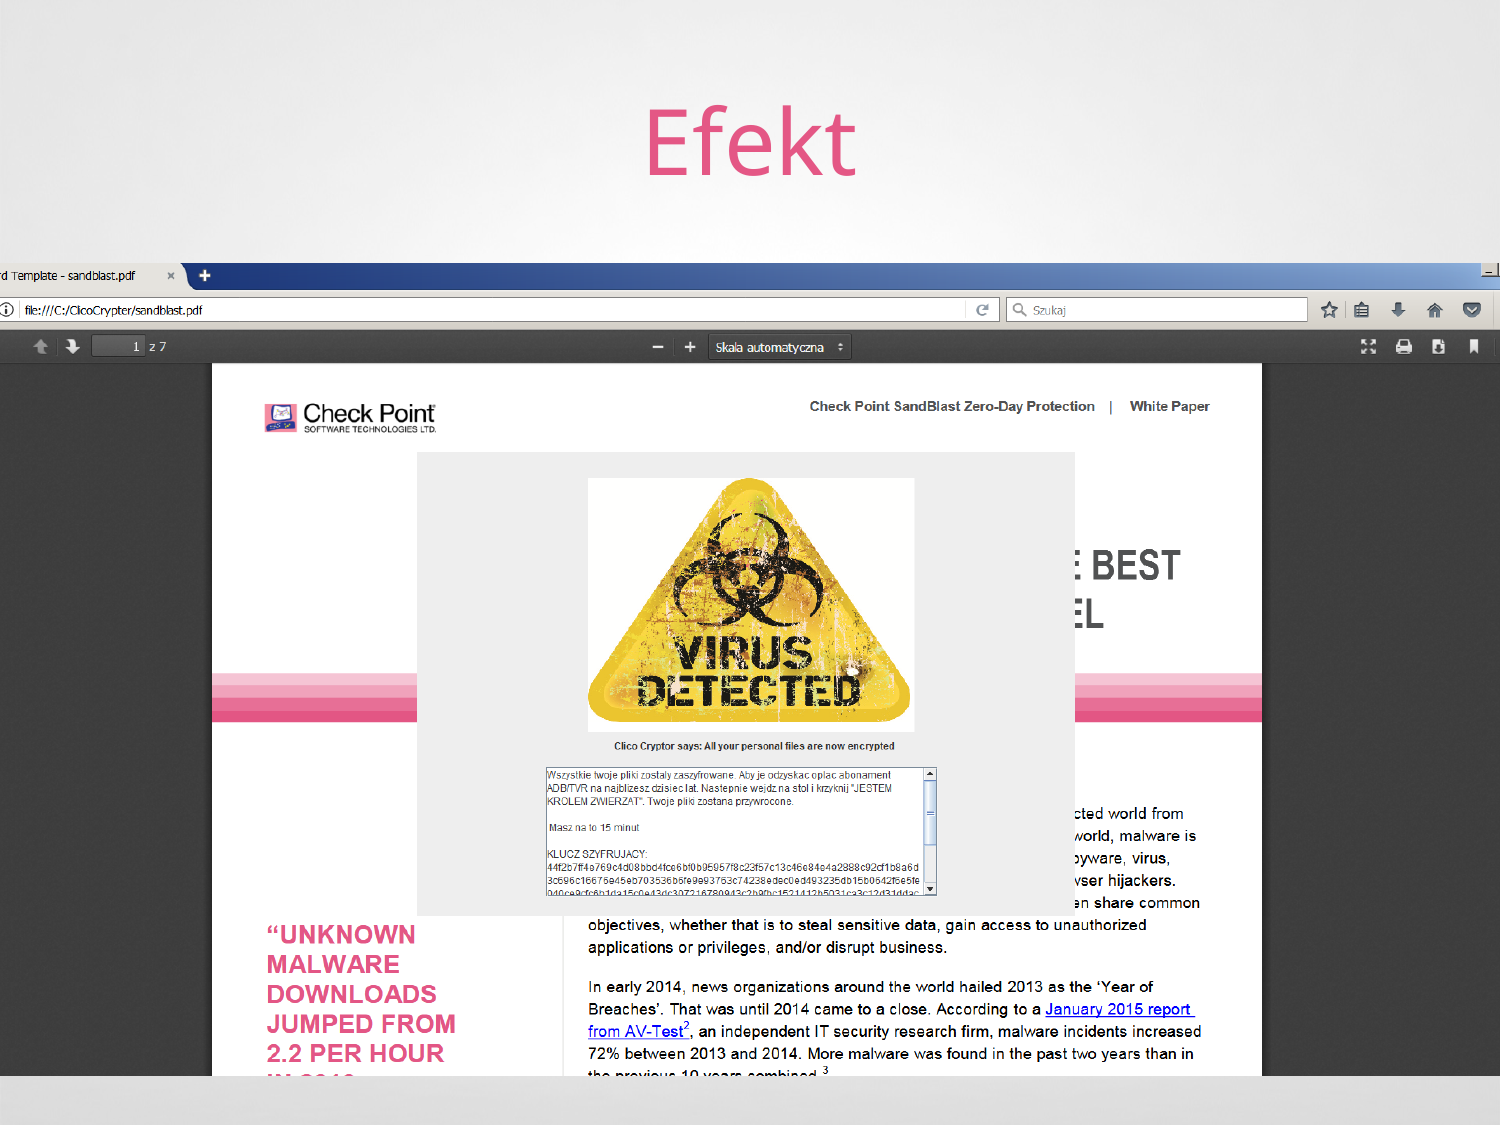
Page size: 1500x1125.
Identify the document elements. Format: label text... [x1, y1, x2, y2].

title Efekt [75, 45, 1425, 233]
picture [0, 0, 1500, 1125]
